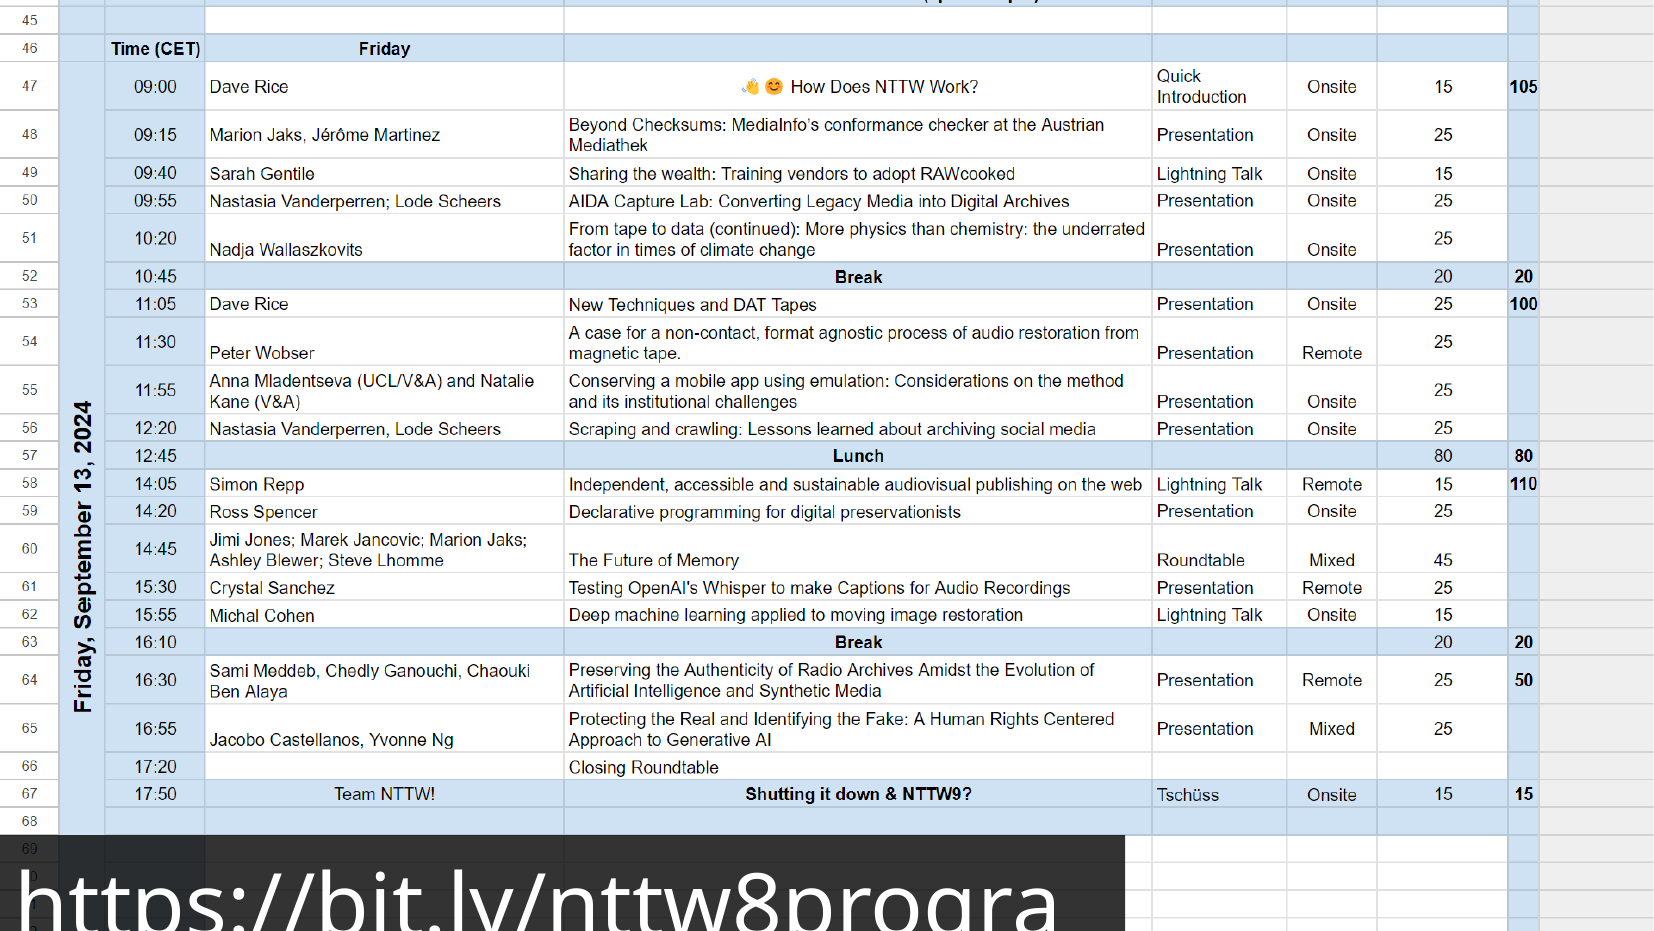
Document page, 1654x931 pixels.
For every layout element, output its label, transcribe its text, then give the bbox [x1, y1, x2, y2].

text_box https://bit.ly/nttw8program [0, 835, 1126, 931]
picture [0, 0, 1654, 931]
